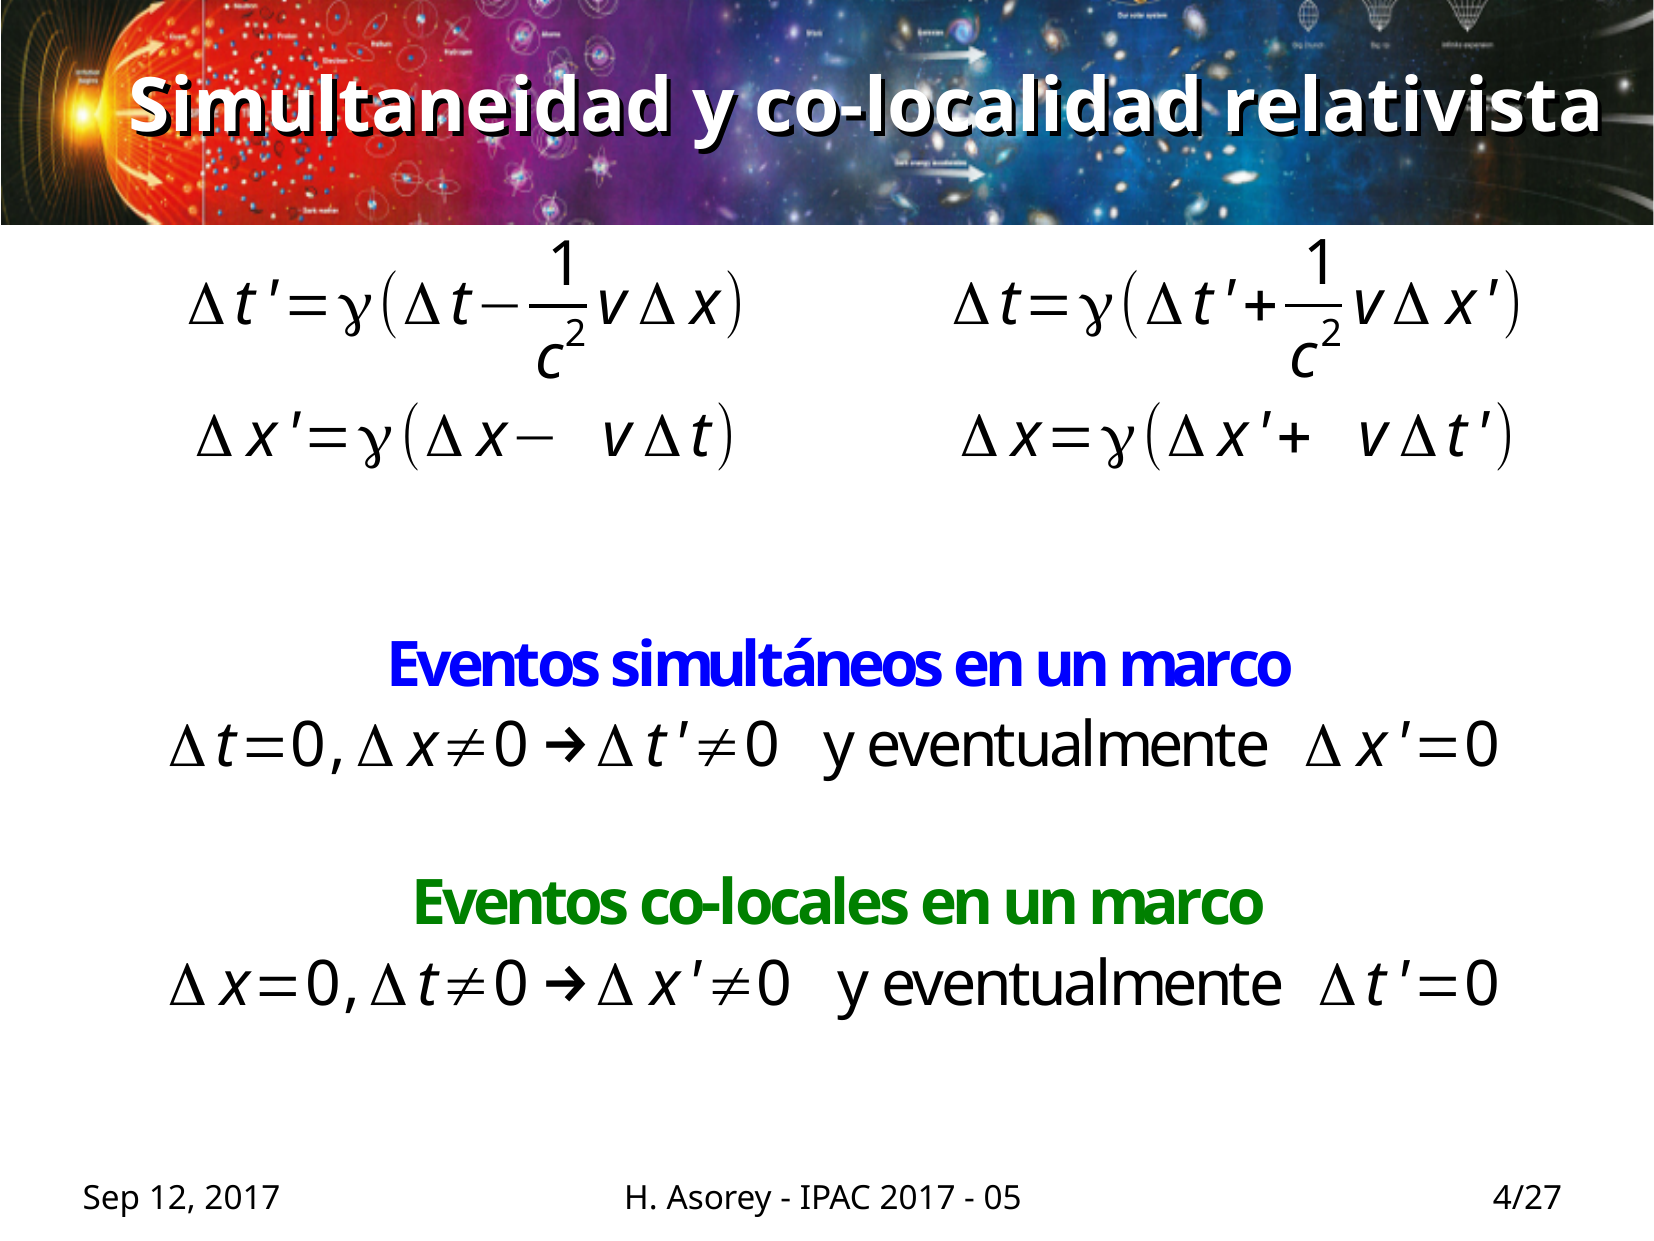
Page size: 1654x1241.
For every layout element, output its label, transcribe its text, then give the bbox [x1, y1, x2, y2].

chart [944, 225, 1531, 475]
title Simultaneidad y co-localidad relativista [45, 15, 1606, 191]
chart [180, 225, 752, 475]
picture [1, 0, 1654, 225]
chart [160, 626, 1516, 1021]
